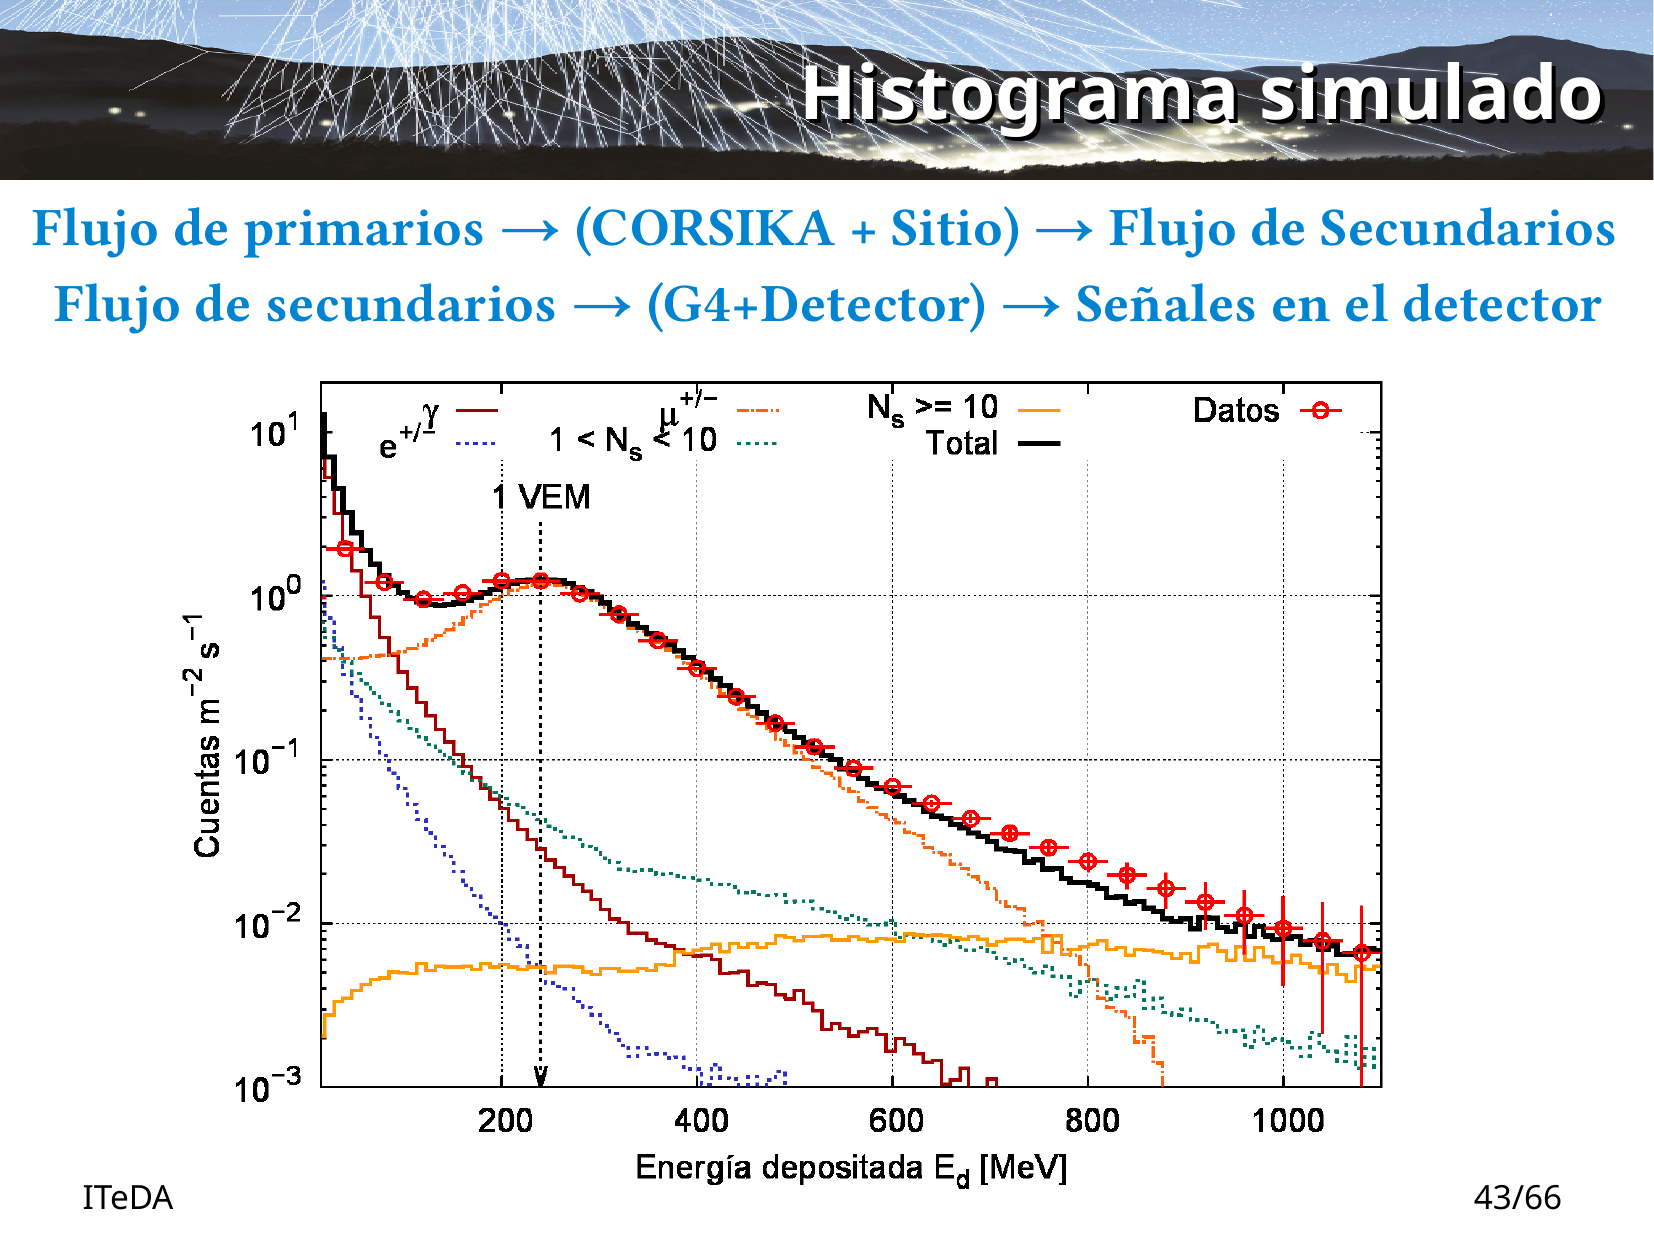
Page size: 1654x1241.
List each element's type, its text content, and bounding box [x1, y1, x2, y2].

text_box Flujo de secundarios → (G4+Detector) → Señales en el detector [39, 265, 1620, 343]
picture [177, 342, 1441, 1227]
text_box Flujo de primarios → (CORSIKA + Sitio) → Flujo de Secundarios [17, 189, 1634, 267]
title Histograma simulado [45, 15, 1606, 166]
picture [0, 0, 1654, 180]
